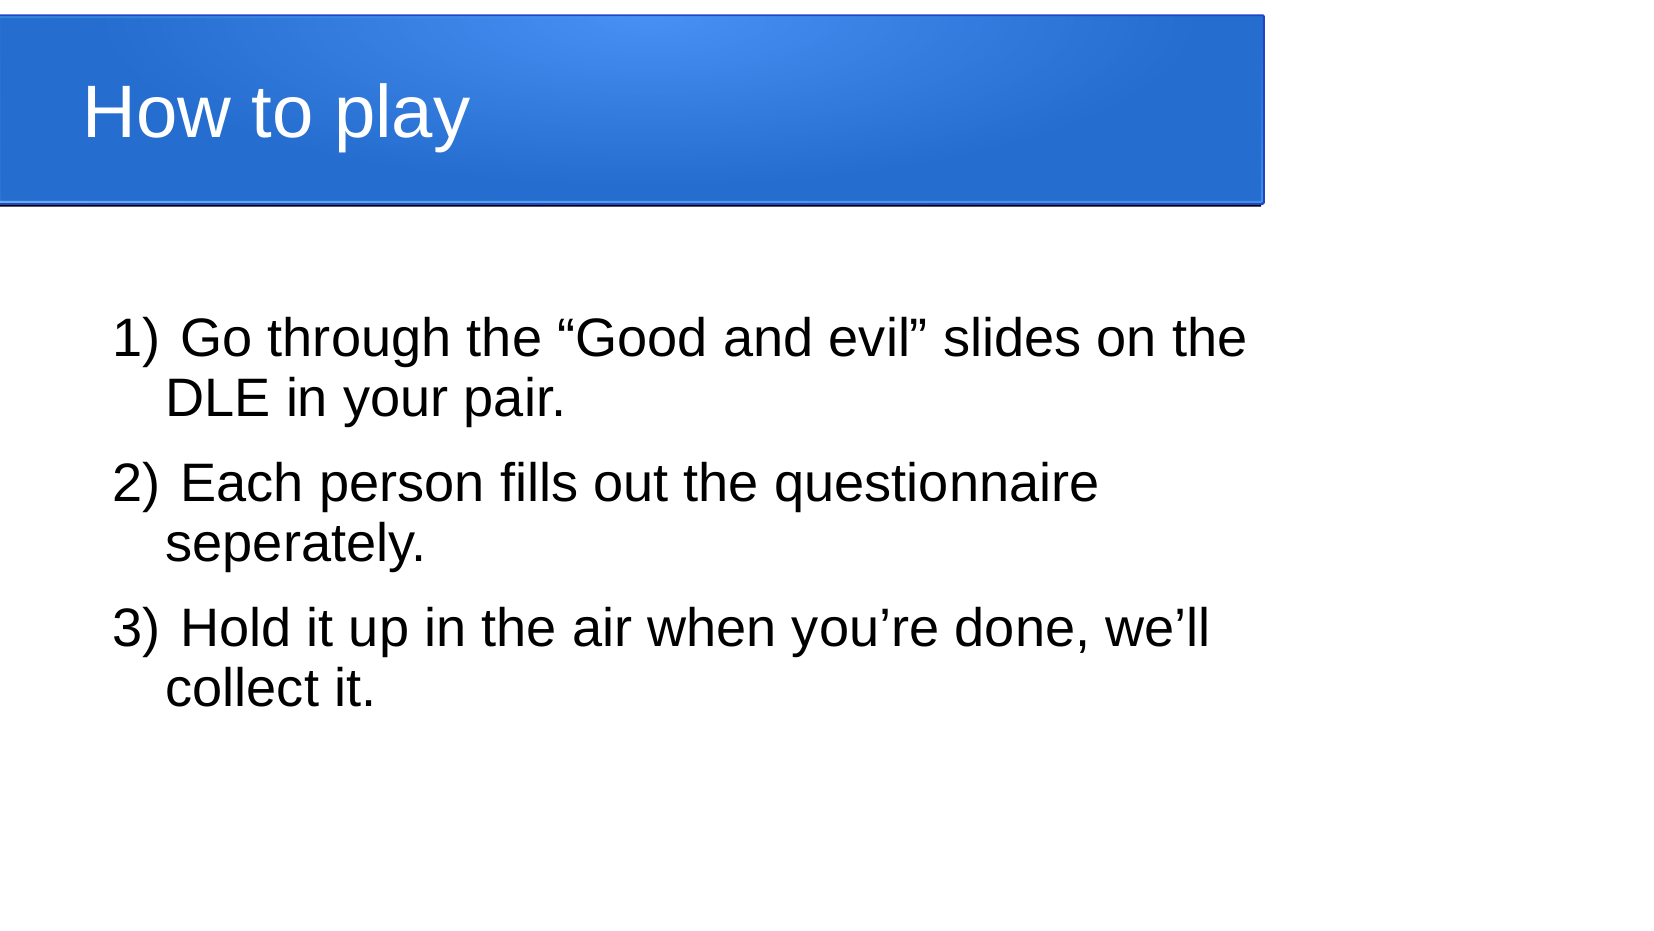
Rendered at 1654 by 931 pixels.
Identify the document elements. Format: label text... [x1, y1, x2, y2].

list Go through the “Good and evil” slides on the DLE in your pair. Each person fills out the questionnaire seperately. Hold it up in the air when you’re done, we’ll collect it. [94, 307, 1264, 847]
title How to play [82, 35, 1235, 189]
